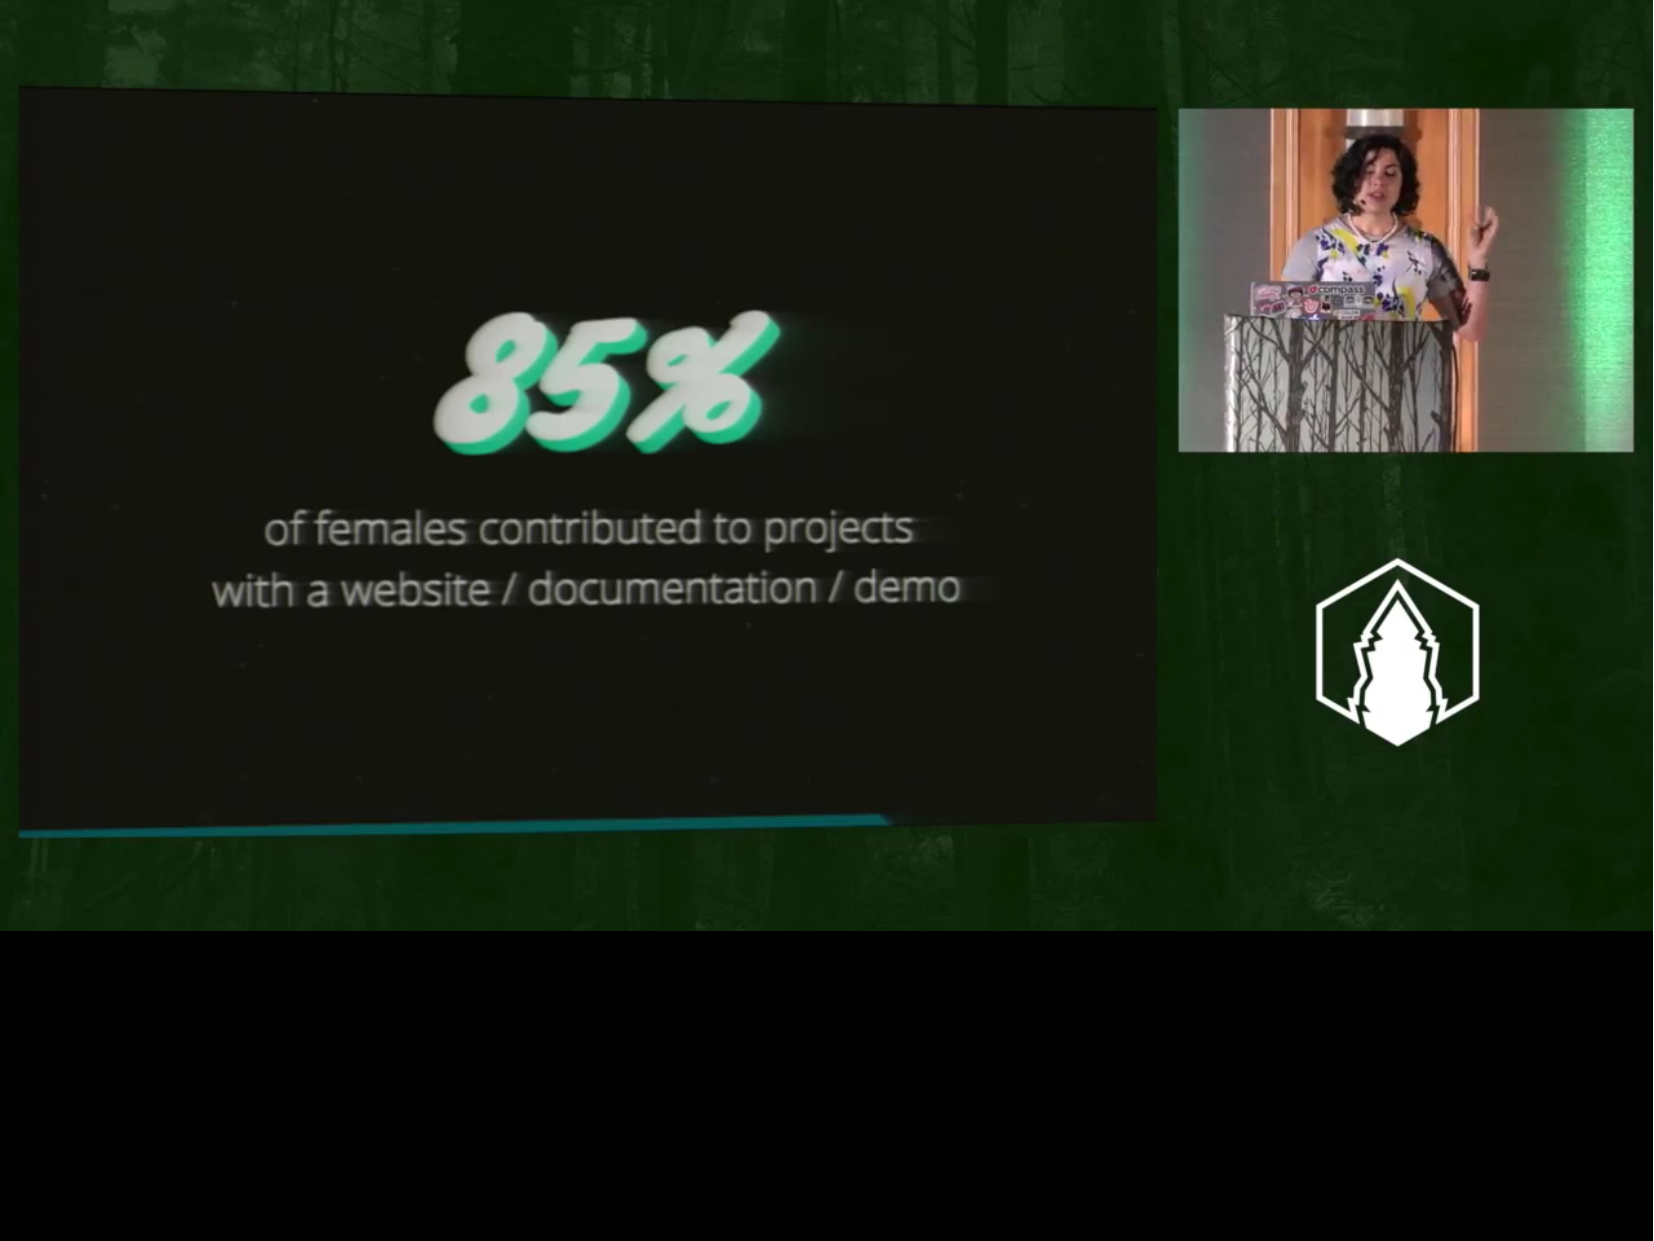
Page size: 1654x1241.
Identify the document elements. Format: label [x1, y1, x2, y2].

picture [0, 0, 1653, 931]
